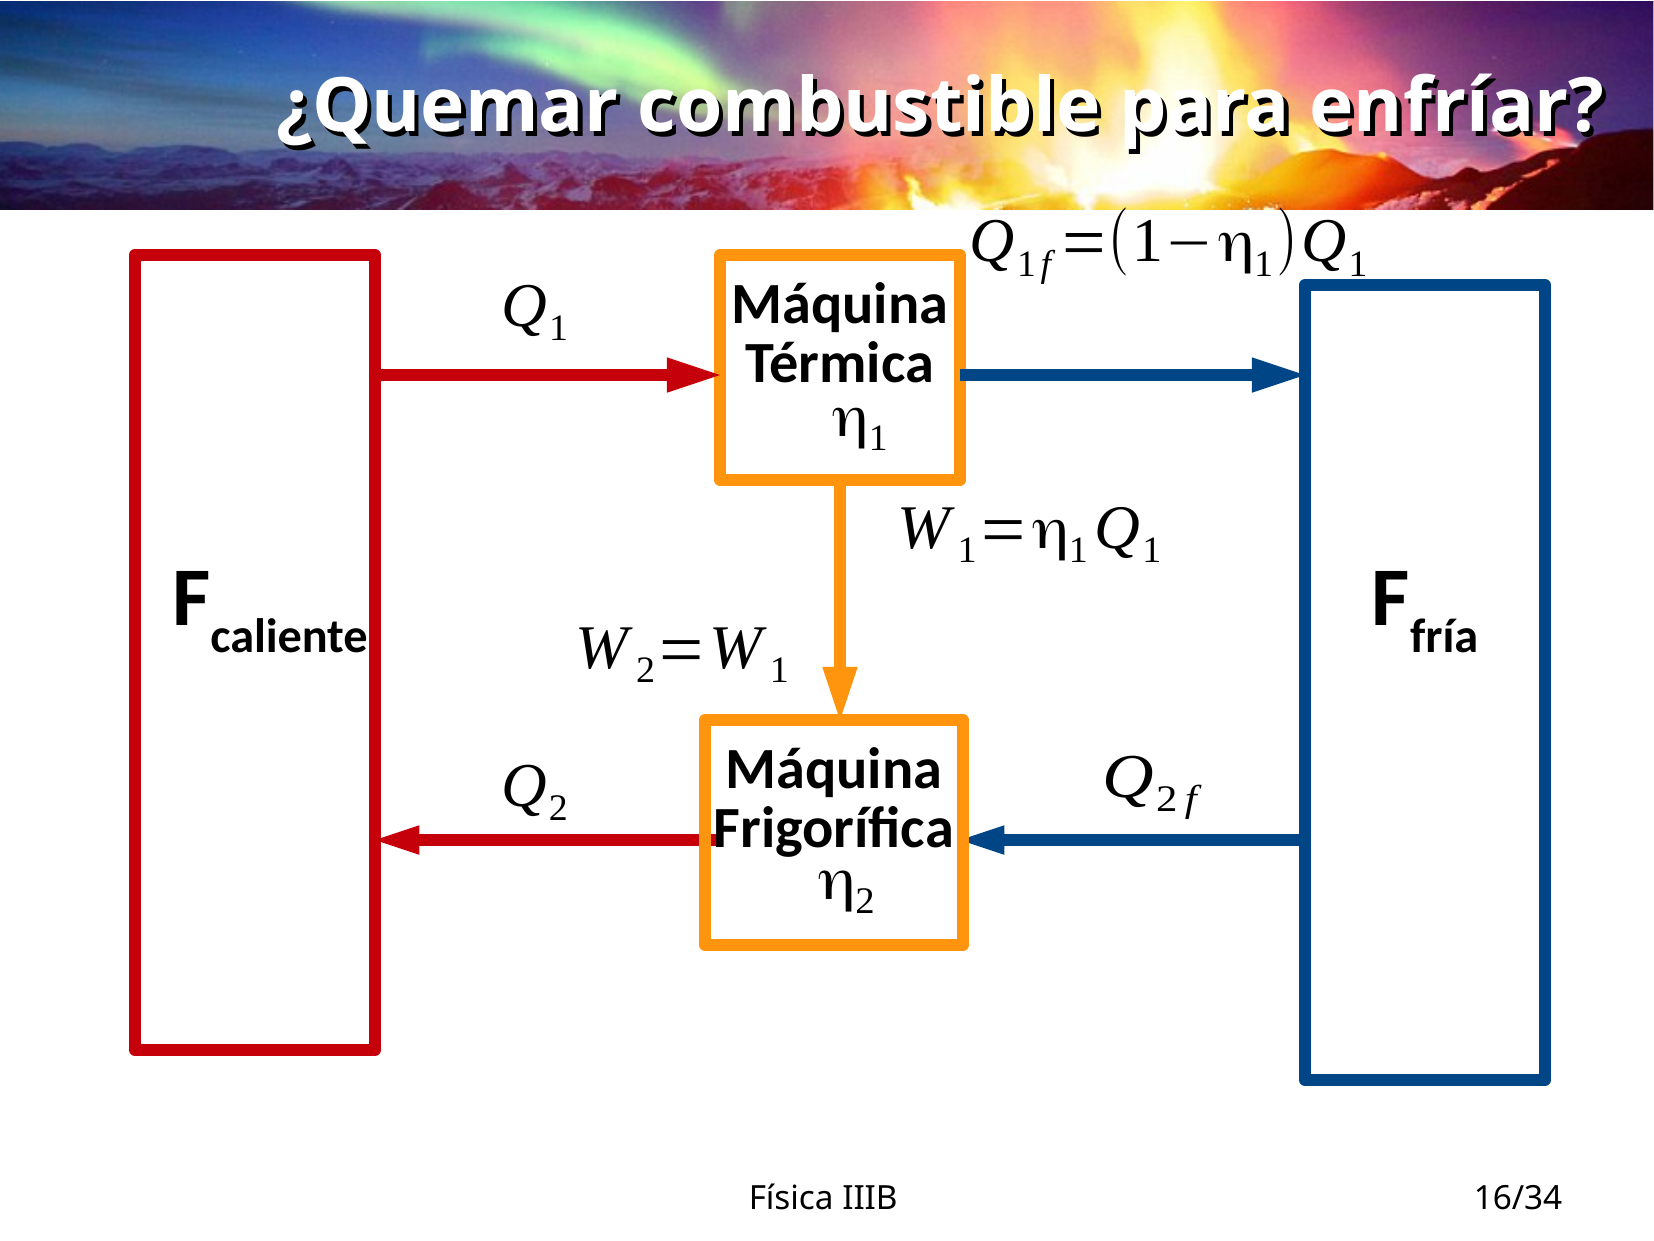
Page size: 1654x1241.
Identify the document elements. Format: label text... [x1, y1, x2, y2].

text_box Máquina Frigorífica [705, 720, 964, 946]
chart [569, 612, 796, 691]
chart [825, 405, 894, 459]
chart [810, 868, 882, 923]
text_box Máquina Térmica [720, 255, 961, 481]
picture [0, 1, 1654, 210]
title ¿Quemar combustible para enfríar? [45, 15, 1606, 191]
text_box Ffría [1305, 555, 1546, 691]
chart [495, 750, 575, 829]
chart [963, 205, 1374, 285]
chart [495, 270, 575, 349]
chart [890, 492, 1168, 571]
chart [1095, 741, 1210, 820]
text_box Fcaliente [150, 555, 391, 691]
